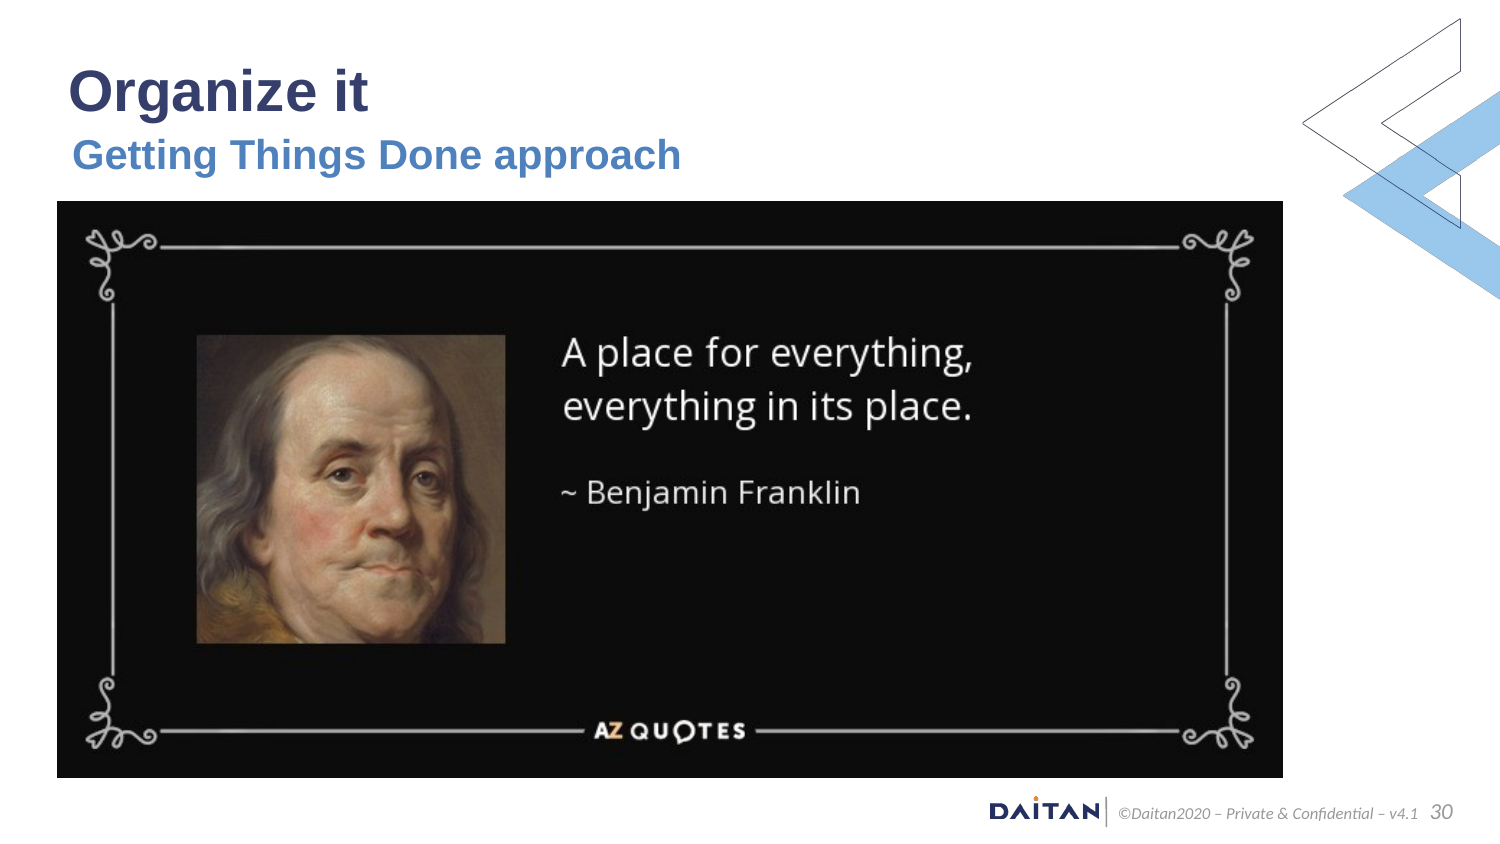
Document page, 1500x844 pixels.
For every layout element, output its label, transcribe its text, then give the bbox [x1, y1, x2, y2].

picture [1303, 20, 1500, 300]
subtitle Getting Things Done approach [57, 126, 1289, 172]
title Organize it [57, 50, 1289, 126]
picture [57, 201, 1283, 778]
picture [990, 796, 1099, 819]
